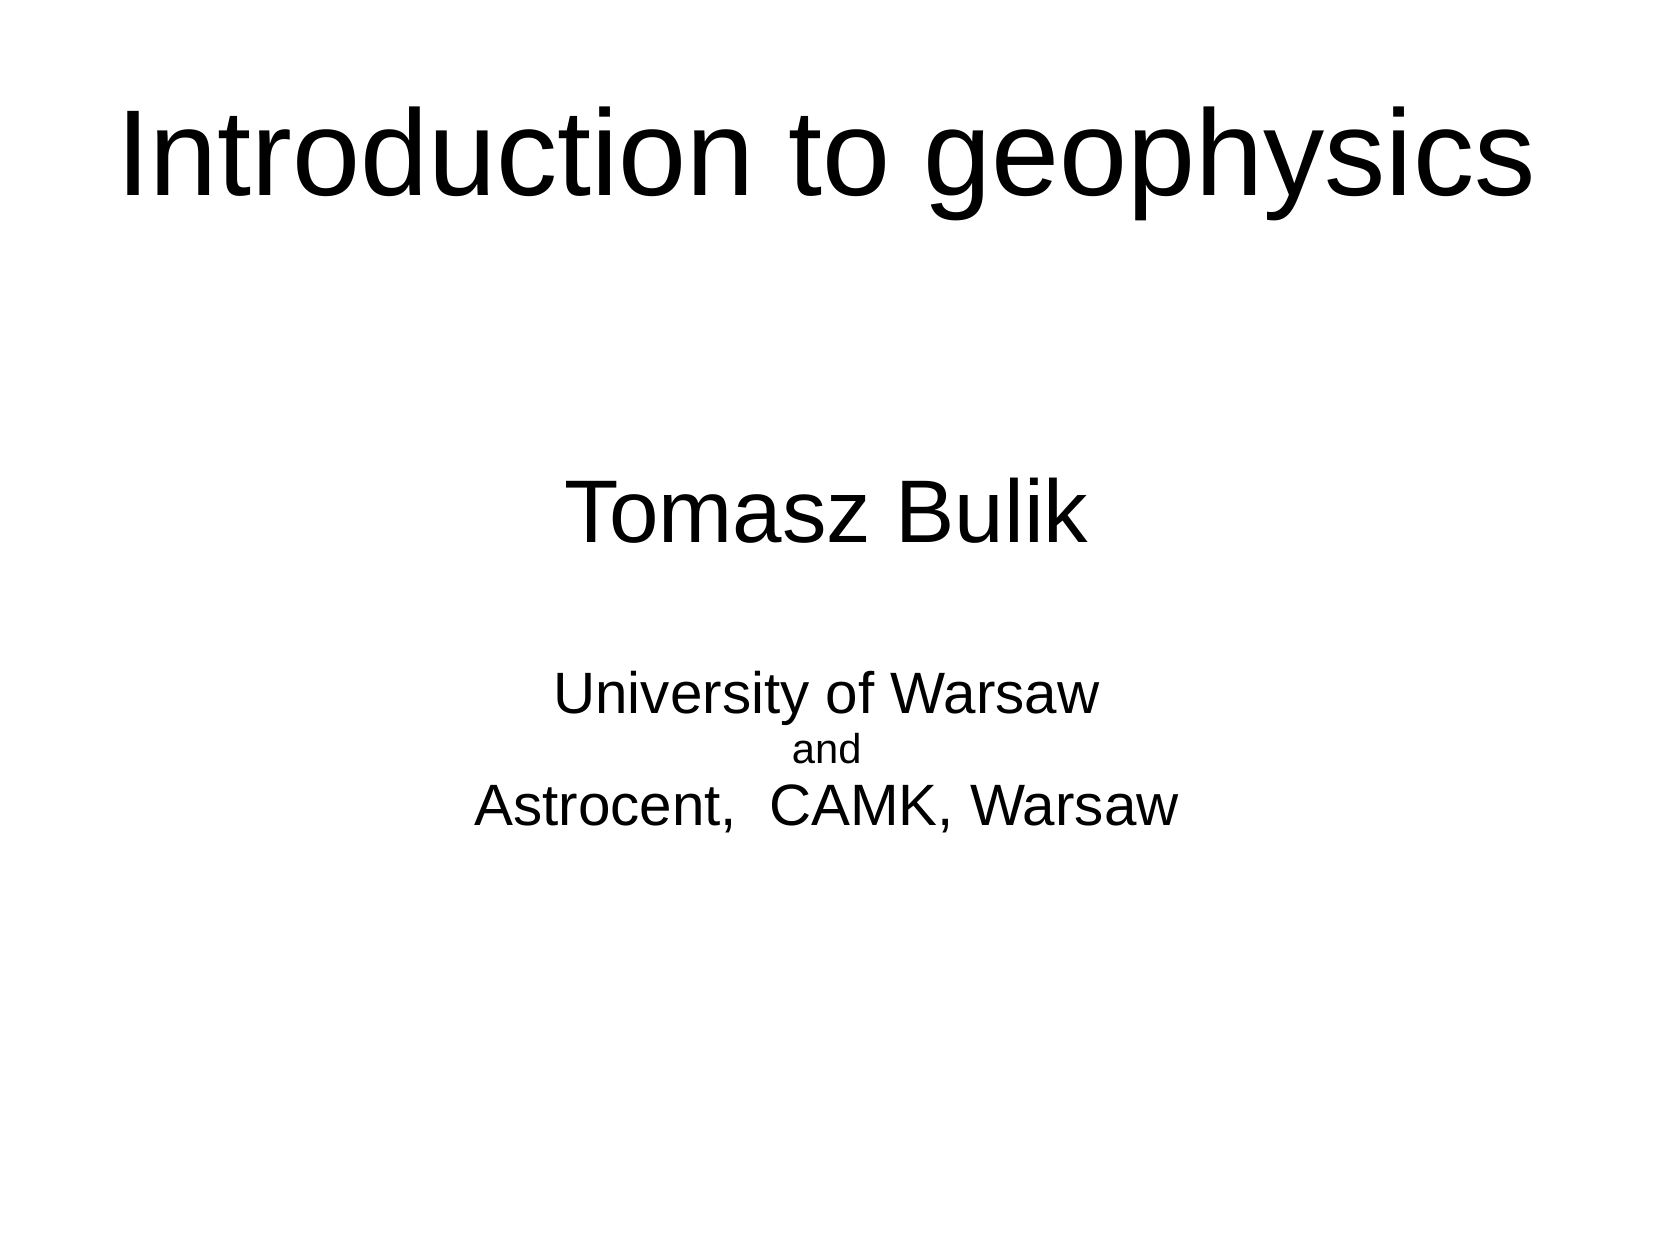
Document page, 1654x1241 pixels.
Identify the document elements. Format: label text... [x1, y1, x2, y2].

subtitle Tomasz Bulik University of Warsaw and Astrocent, CAMK, Warsaw [82, 290, 1571, 1010]
title Introduction to geophysics [82, 49, 1571, 257]
